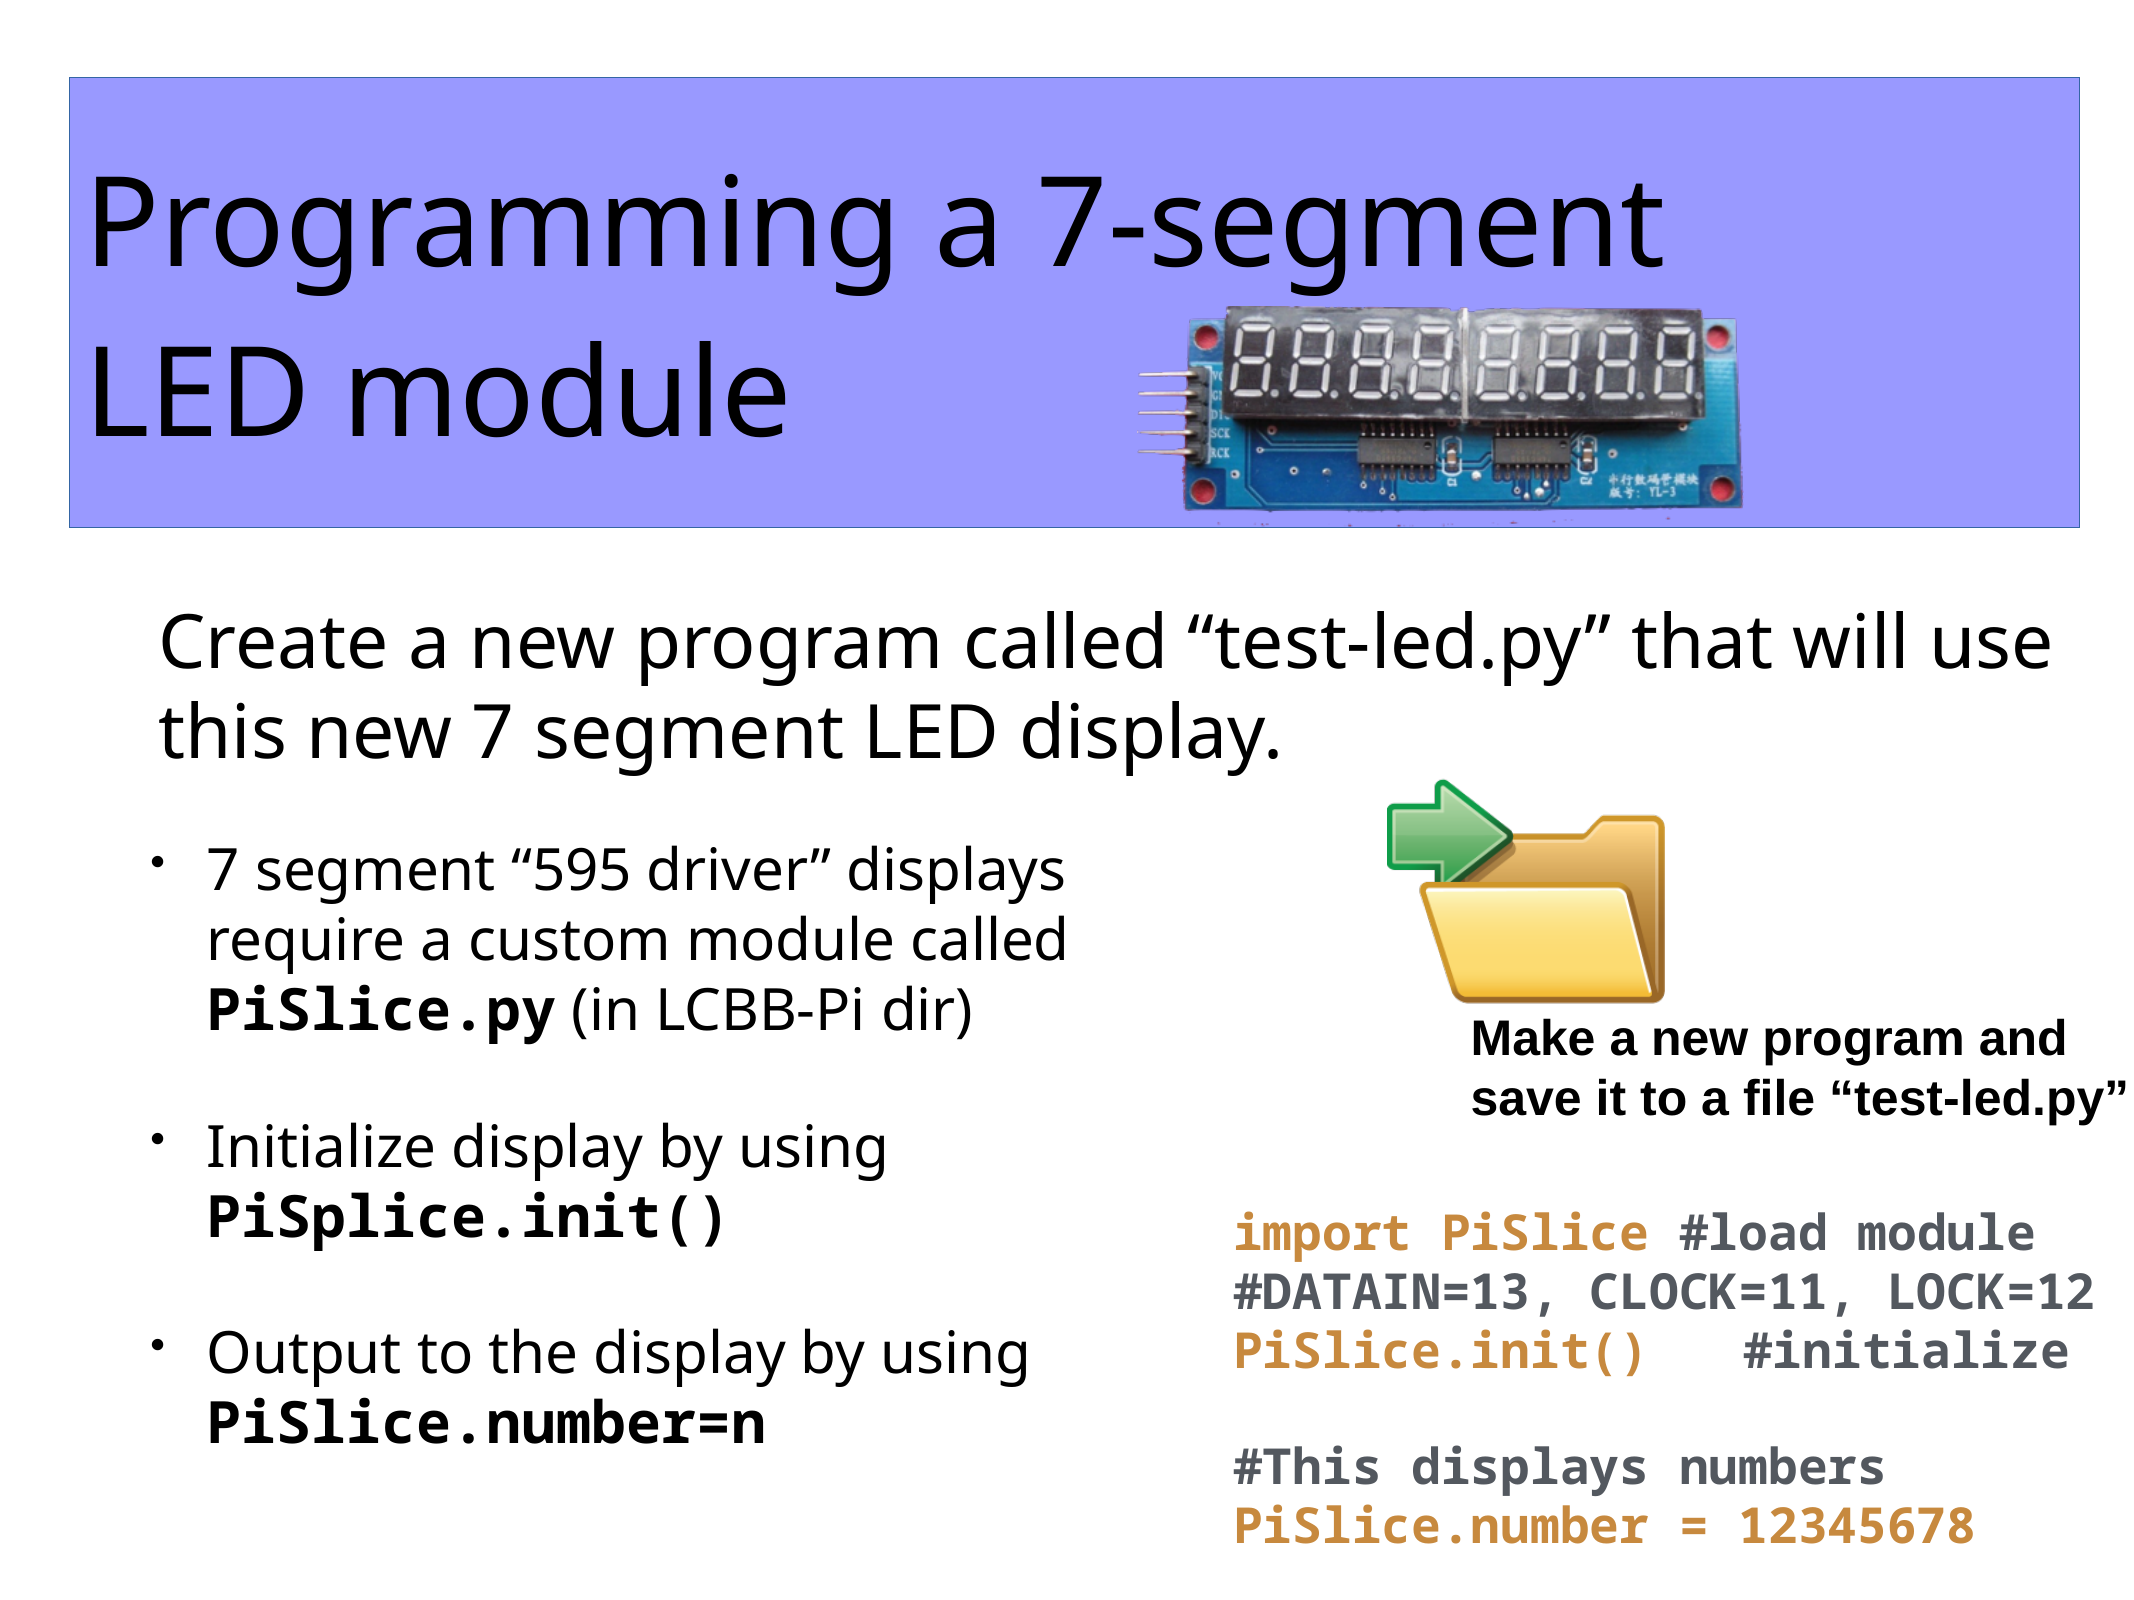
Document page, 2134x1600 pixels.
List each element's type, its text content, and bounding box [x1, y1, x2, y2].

list 7 segment “595 driver” displays require a custom module called PiSlice.py (in LCBB-Pi dir) Initialize display by using PiSplice.init() Output to the display by using PiSlice.number=n [150, 663, 1210, 1600]
text_box Programming a 7-segment LED module [69, 77, 2080, 528]
text_box Create a new program called “test-led.py” that will use this new 7 segment LED display. [158, 593, 2094, 864]
text_box Make a new program and save it to a file “test-led.py” [1462, 997, 2134, 1135]
picture [1137, 306, 1744, 528]
picture [1387, 743, 1665, 1021]
text_box import PiSlice #load module #DATAIN=13, CLOCK=11, LOCK=12 PiSlice.init() #initialize #This displays numbers PiSlice.number = 12345678 [1129, 1200, 2105, 1600]
